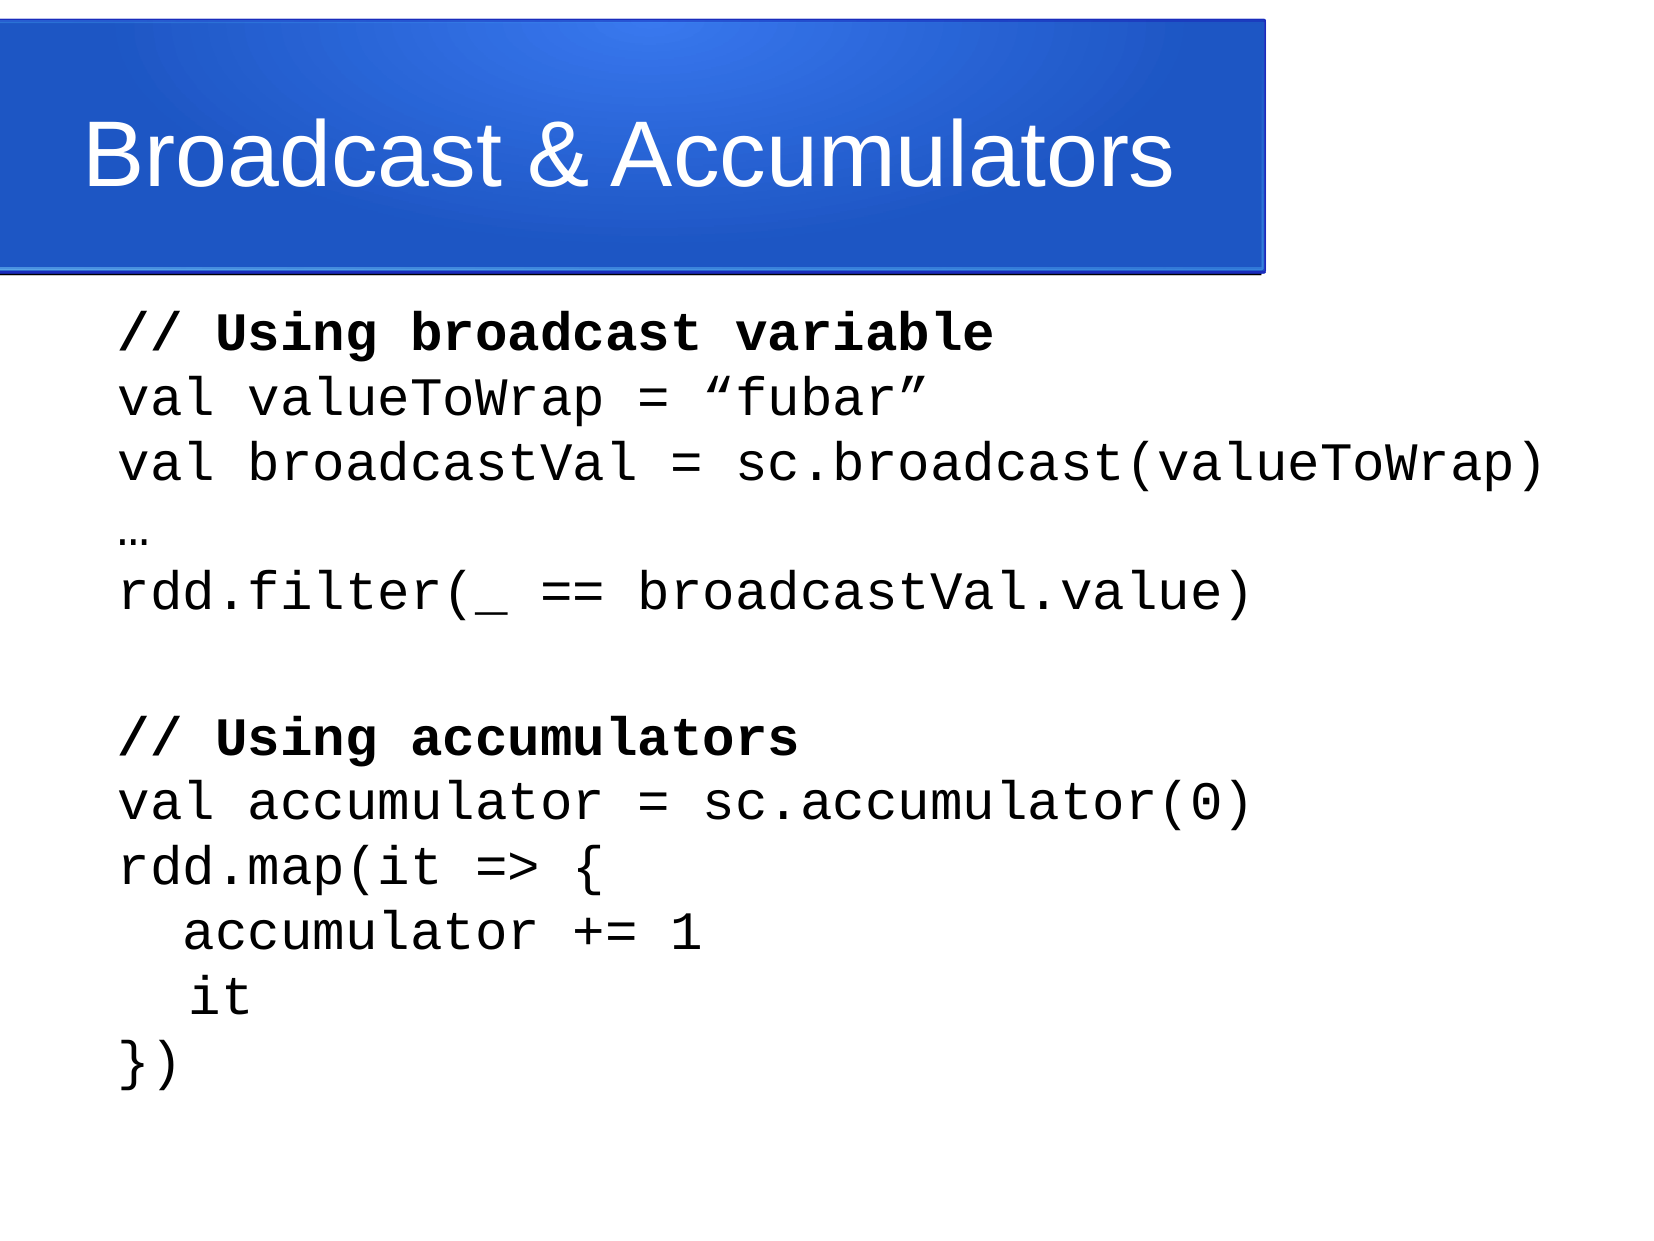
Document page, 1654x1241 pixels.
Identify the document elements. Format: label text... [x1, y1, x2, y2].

picture [0, 17, 1269, 282]
text_box // Using broadcast variable val valueToWrap = “fubar” val broadcastVal = sc.broadcast(valueToWrap) … rdd.filter(_ == broadcastVal.value) // Using accumulators val accumulator = sc.accumulator(0) rdd.map(it => { accumulator += 1 it }) [82, 296, 1571, 1192]
text_box Broadcast & Accumulators [82, 47, 1234, 252]
